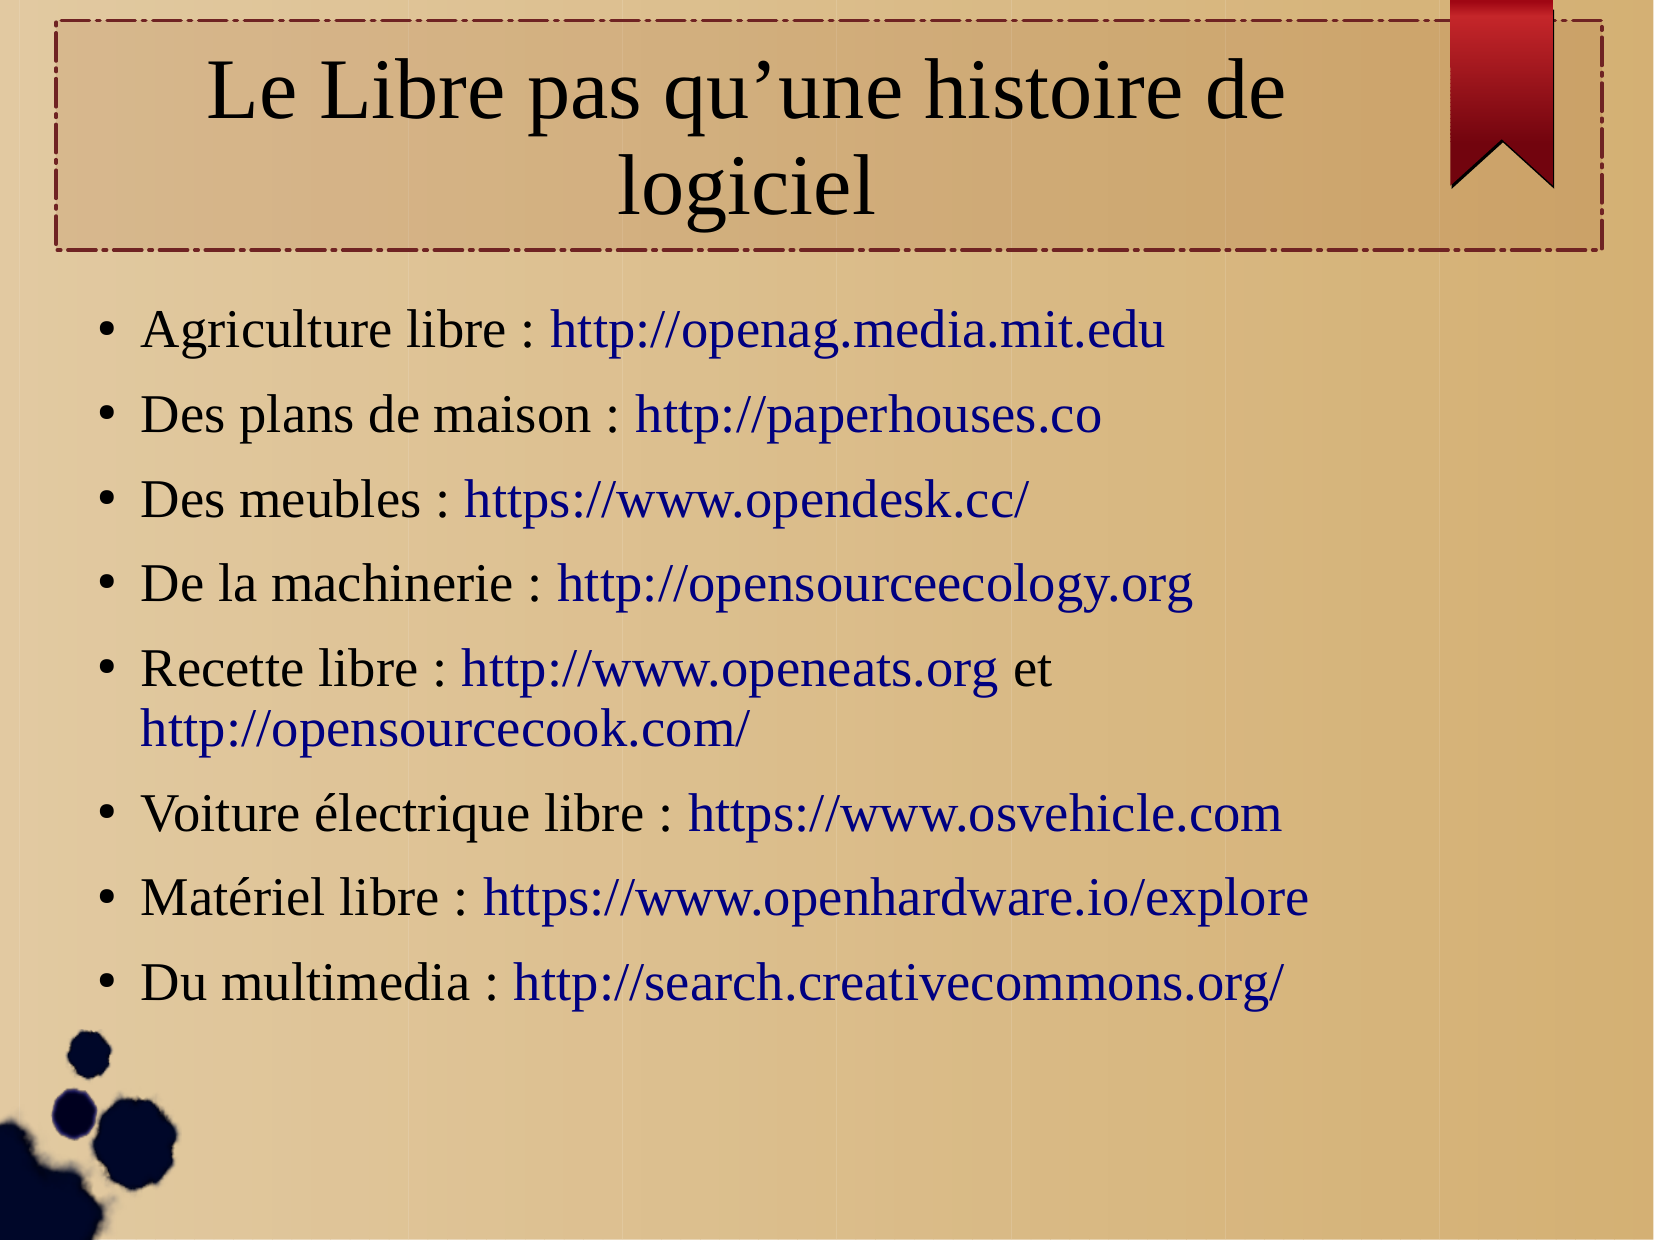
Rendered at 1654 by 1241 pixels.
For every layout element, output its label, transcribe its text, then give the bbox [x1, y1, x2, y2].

list Agriculture libre : http://openag.media.mit.edu Des plans de maison : http://paperhouses.co Des meubles : https://www.opendesk.cc/ De la machinerie : http://opensourceecology.org Recette libre : http://www.openeats.org et http://opensourcecook.com/ Voiture électrique libre : https://www.osvehicle.com Matériel libre : https://www.openhardware.io/explore Du multimedia : http://search.creativecommons.org/ [82, 299, 1571, 1019]
title Le Libre pas qu’une histoire de logiciel [82, 47, 1412, 229]
